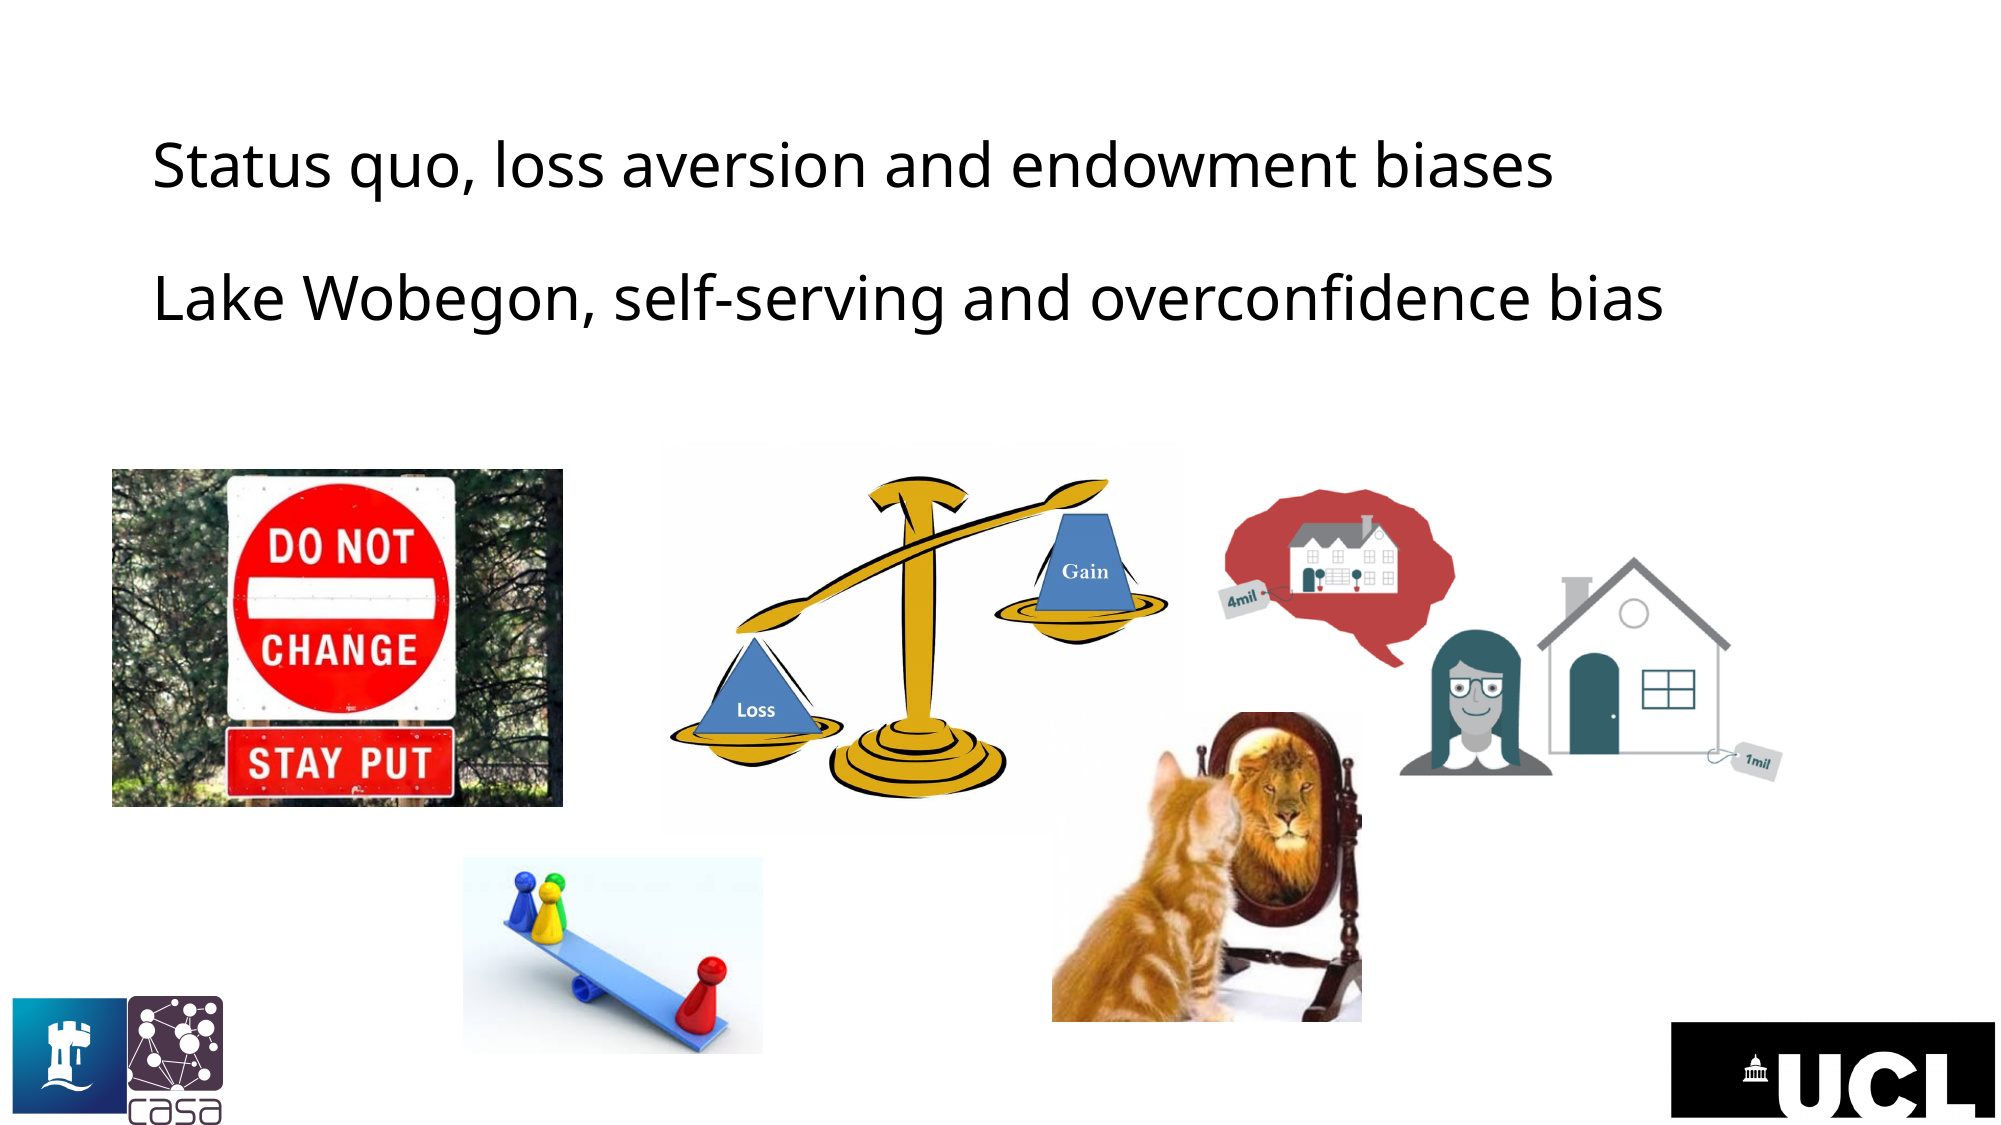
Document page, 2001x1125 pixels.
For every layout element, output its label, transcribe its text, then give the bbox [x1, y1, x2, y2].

picture [661, 442, 1802, 1022]
picture [112, 469, 563, 807]
title Status quo, loss aversion and endowment biases Lake Wobegon, self-serving and overconfidence bias [137, 125, 1863, 343]
picture [463, 857, 763, 1055]
